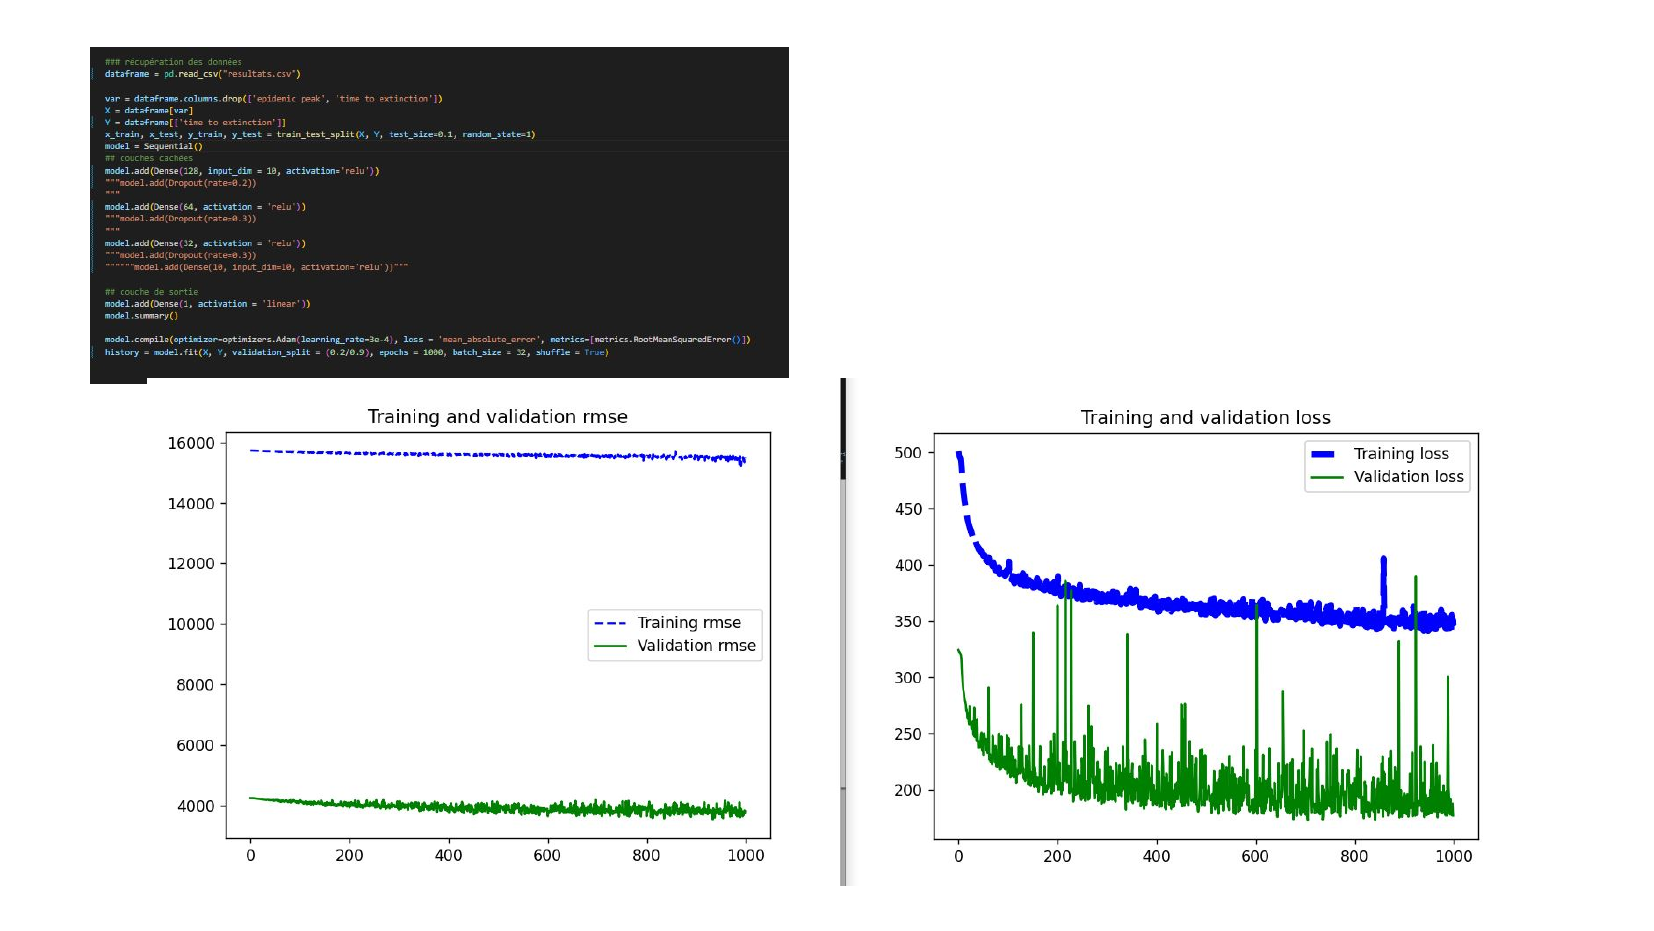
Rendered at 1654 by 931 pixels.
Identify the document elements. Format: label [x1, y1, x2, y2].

picture [90, 47, 1534, 886]
